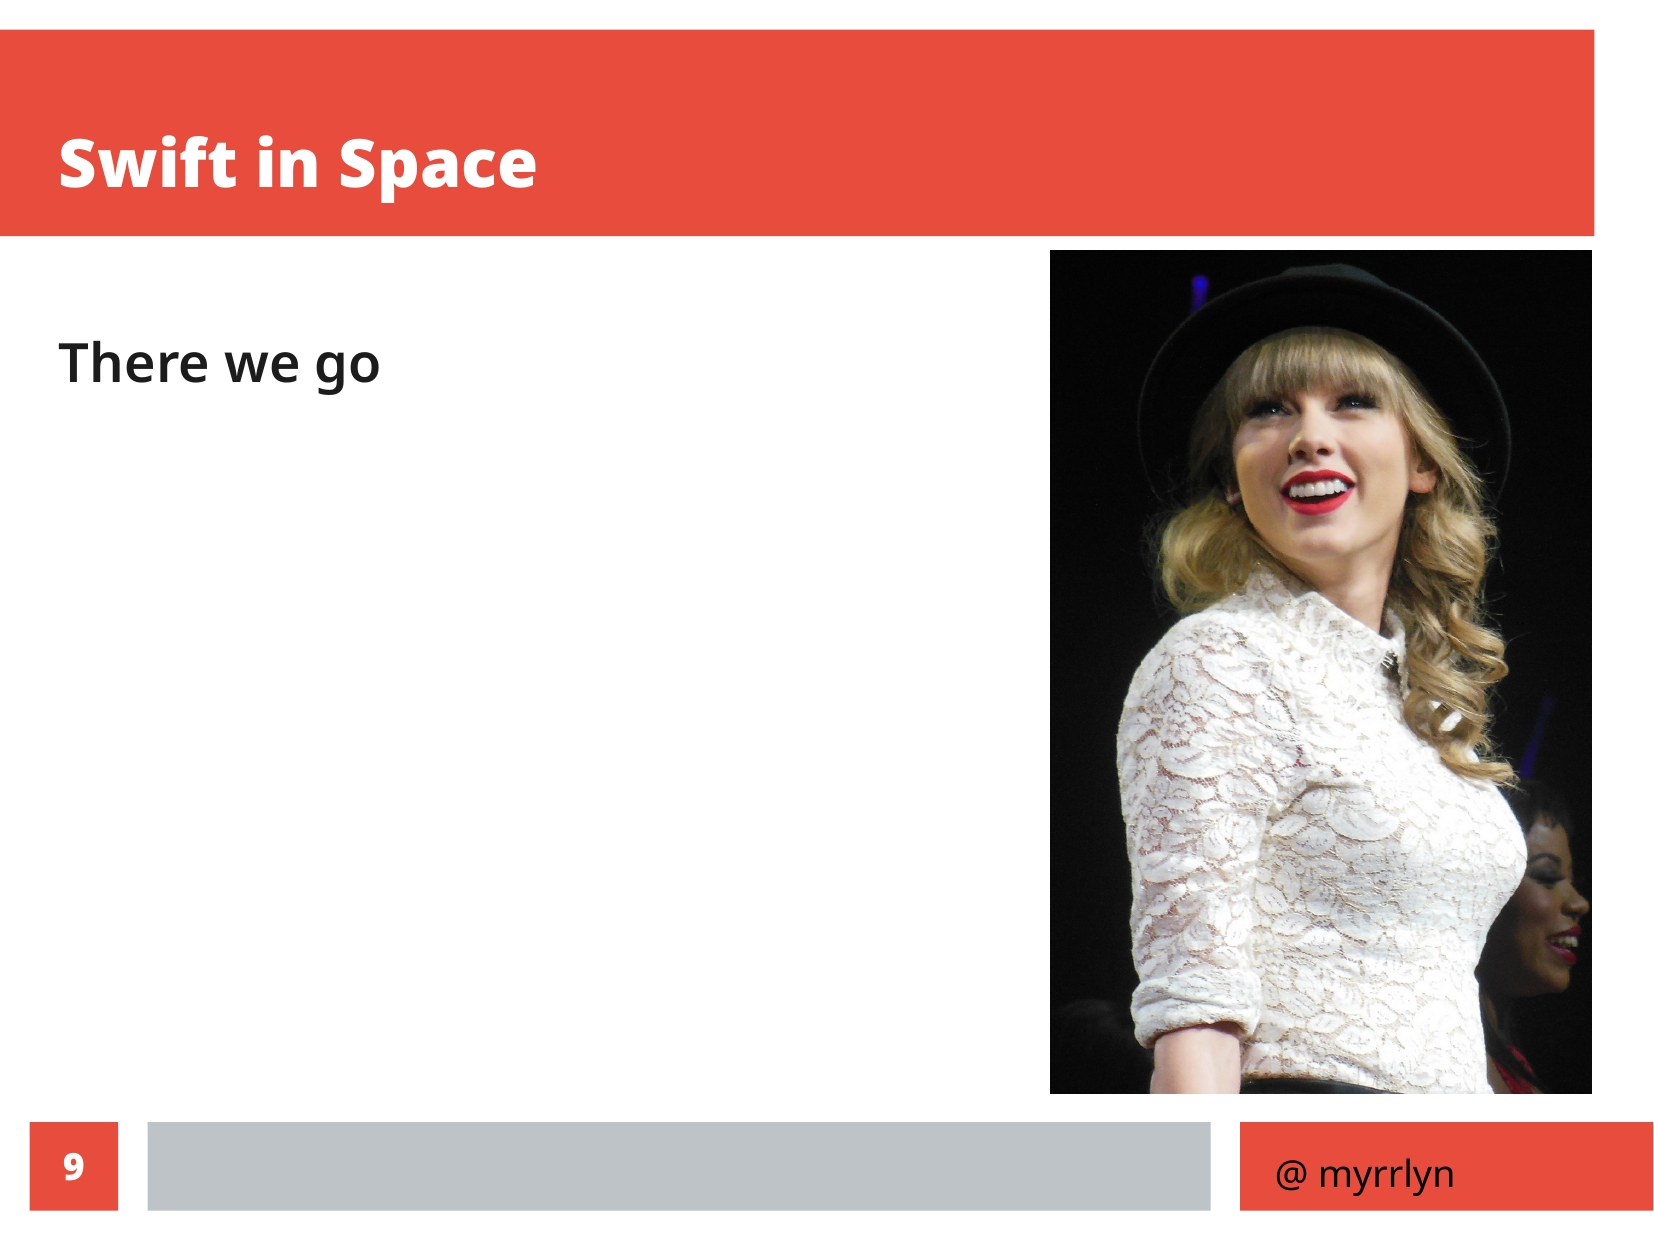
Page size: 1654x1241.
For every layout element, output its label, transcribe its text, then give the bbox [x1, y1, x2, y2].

list There we go [59, 324, 1050, 1093]
title Swift in Space [59, 59, 1595, 207]
text_box @ myrrlyn [1260, 1140, 1636, 1202]
picture [1050, 250, 1592, 1094]
